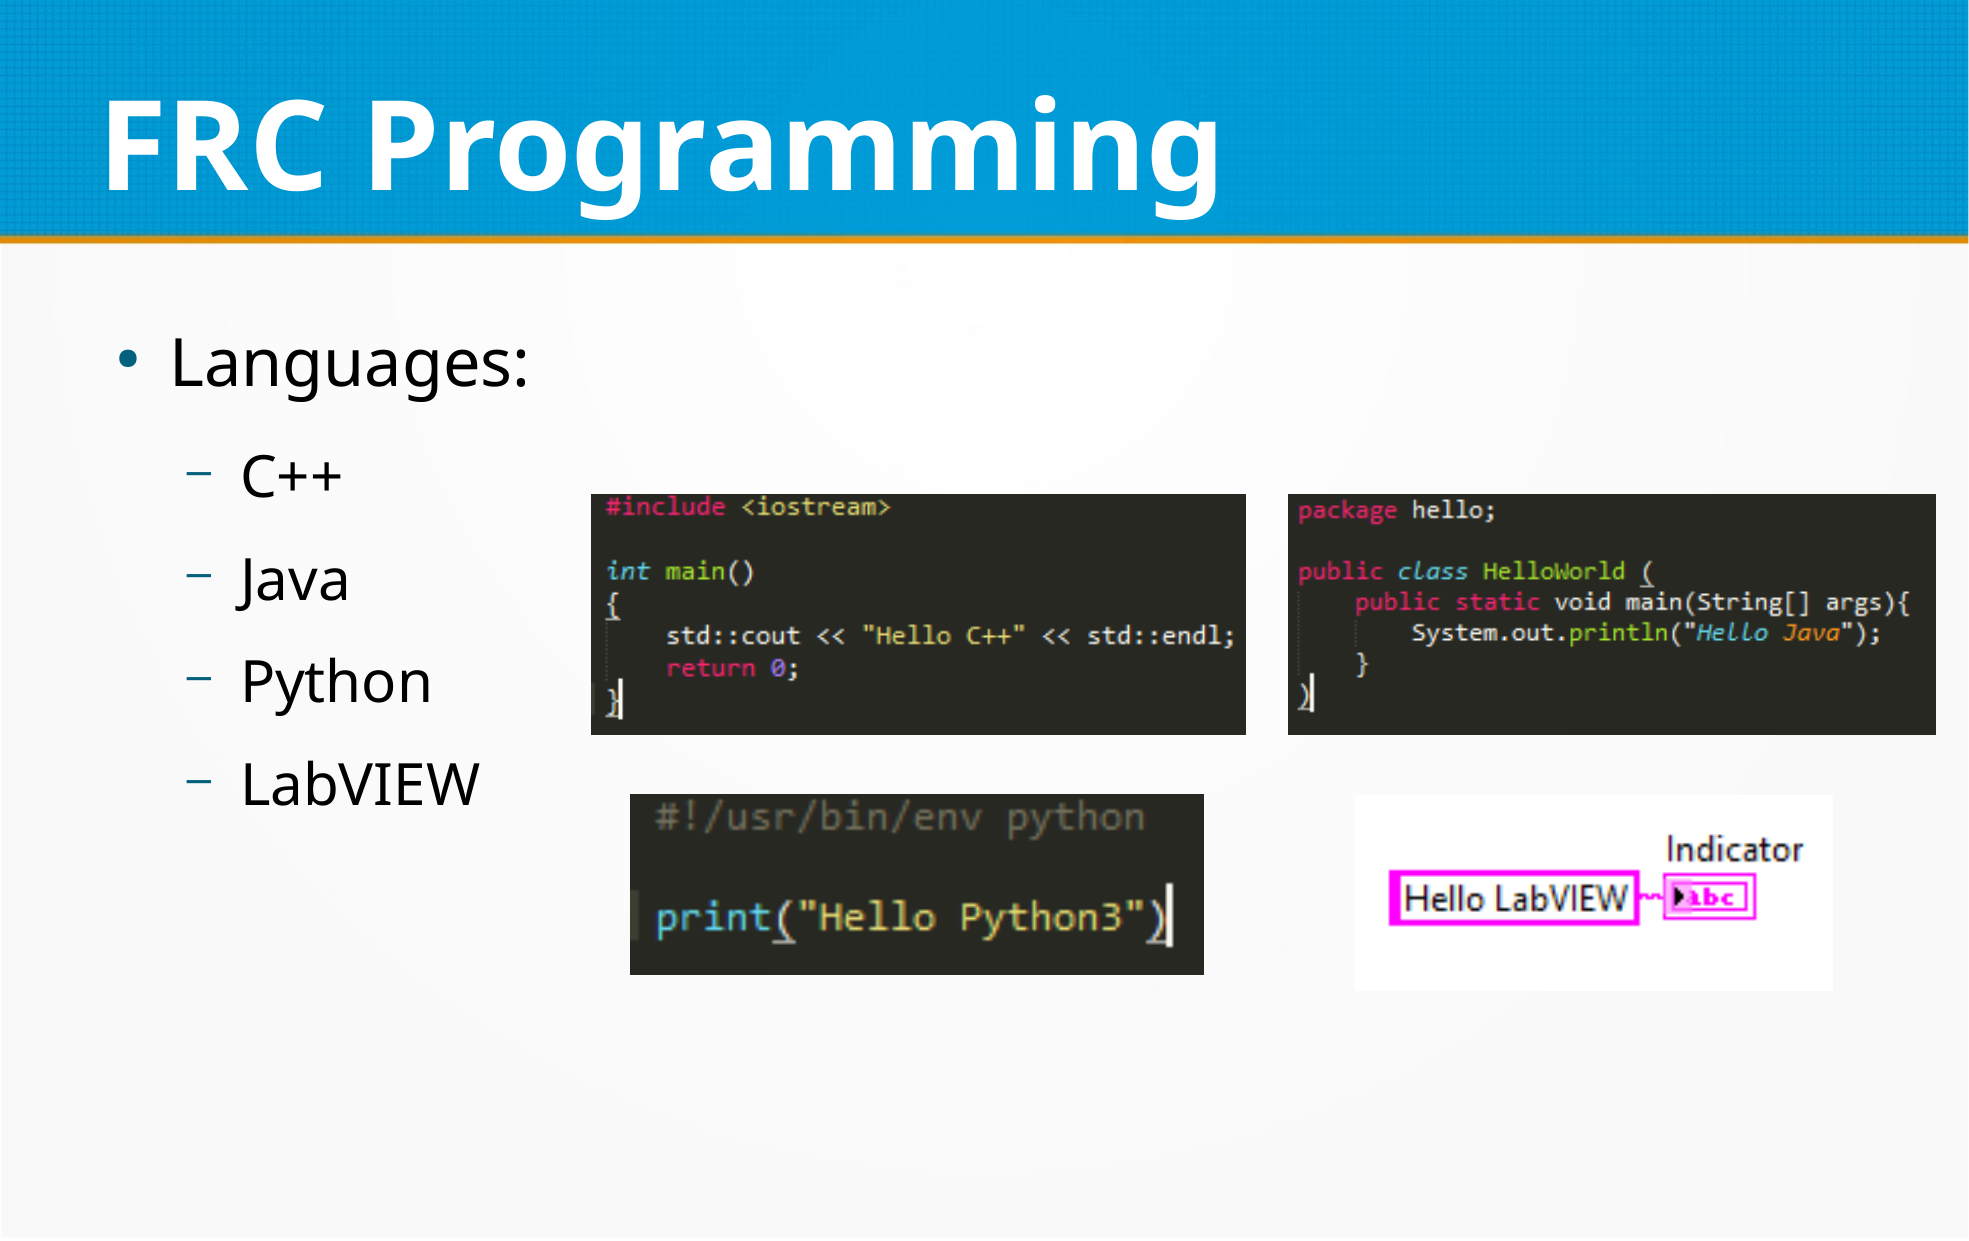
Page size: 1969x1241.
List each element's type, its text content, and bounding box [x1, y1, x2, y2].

list Languages: C++ Java Python LabVIEW [98, 315, 1861, 1081]
title FRC Programming [98, 19, 1870, 227]
picture [0, 233, 1969, 1241]
